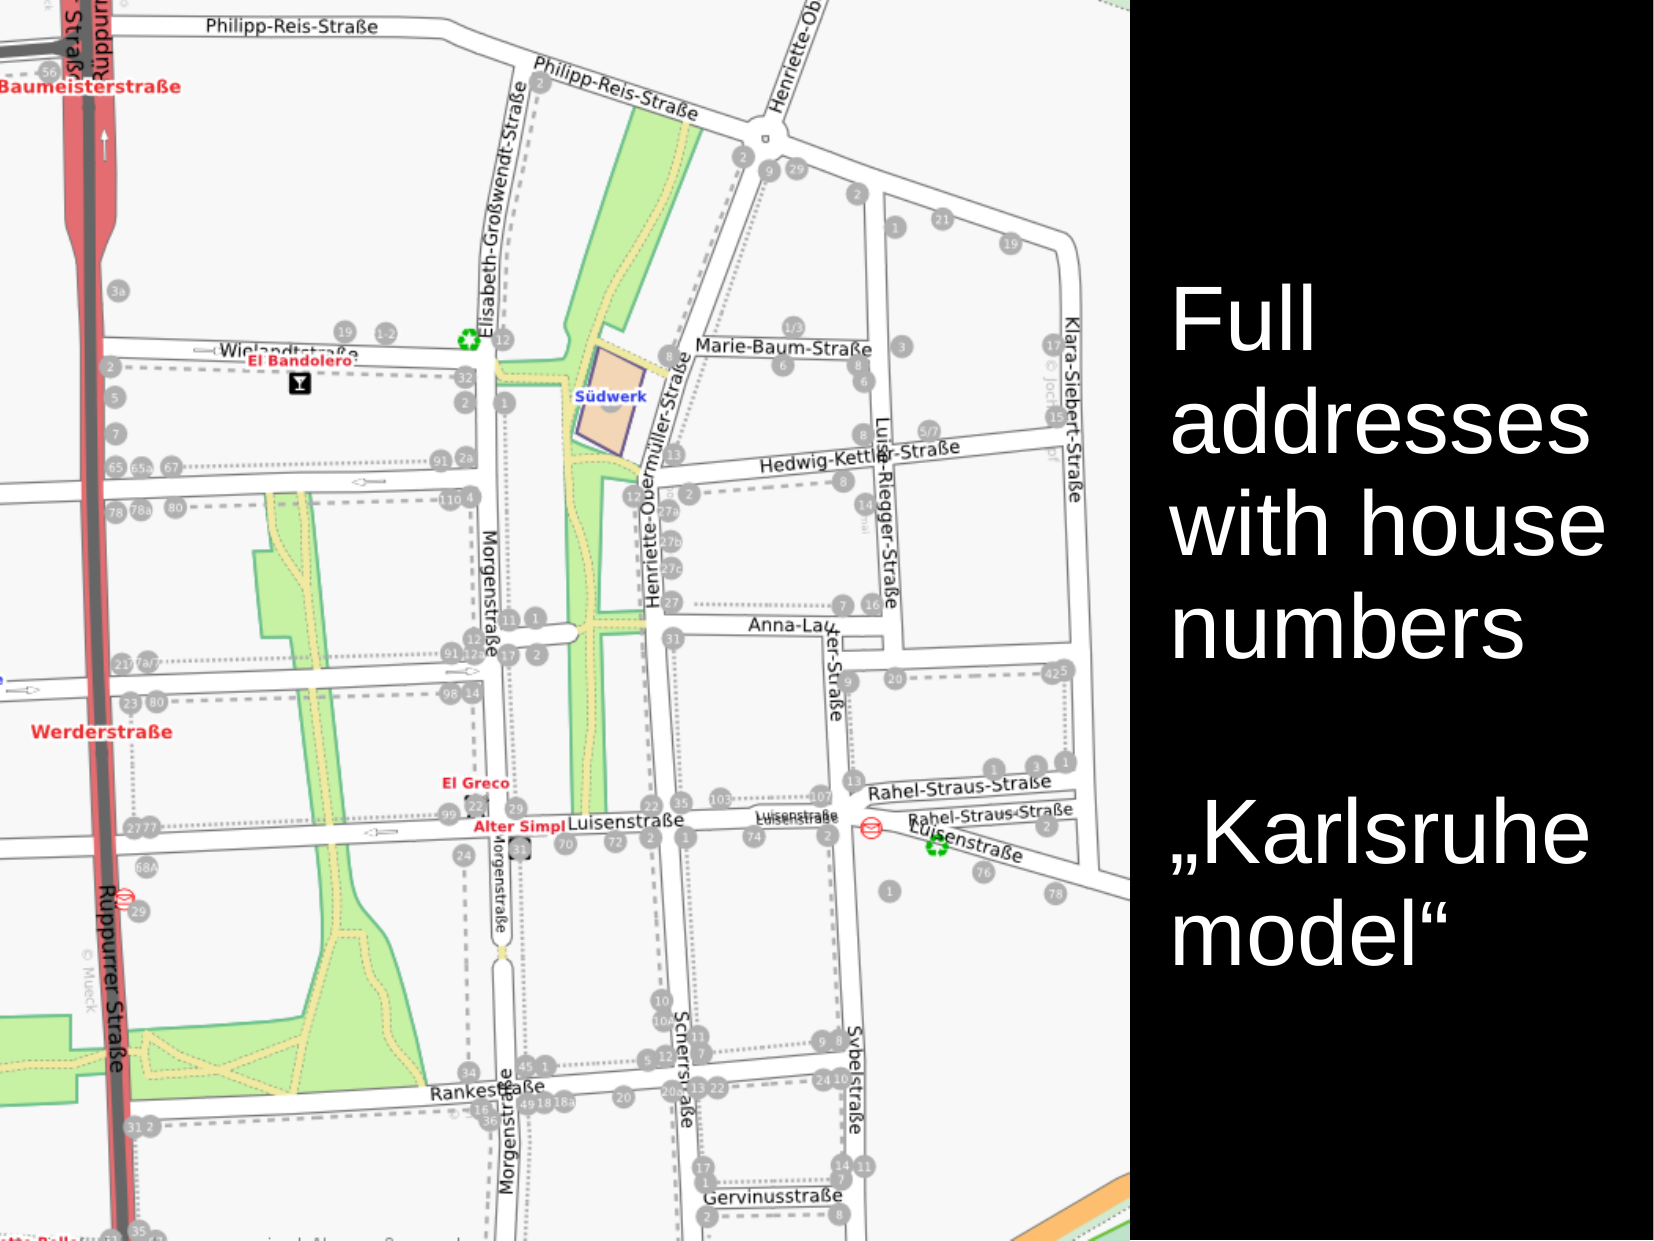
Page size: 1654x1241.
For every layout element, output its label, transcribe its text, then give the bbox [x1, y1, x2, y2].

title Full addresses with house numbers „Karlsruhe model“ [1169, 12, 1654, 1241]
picture [0, 0, 1130, 1241]
